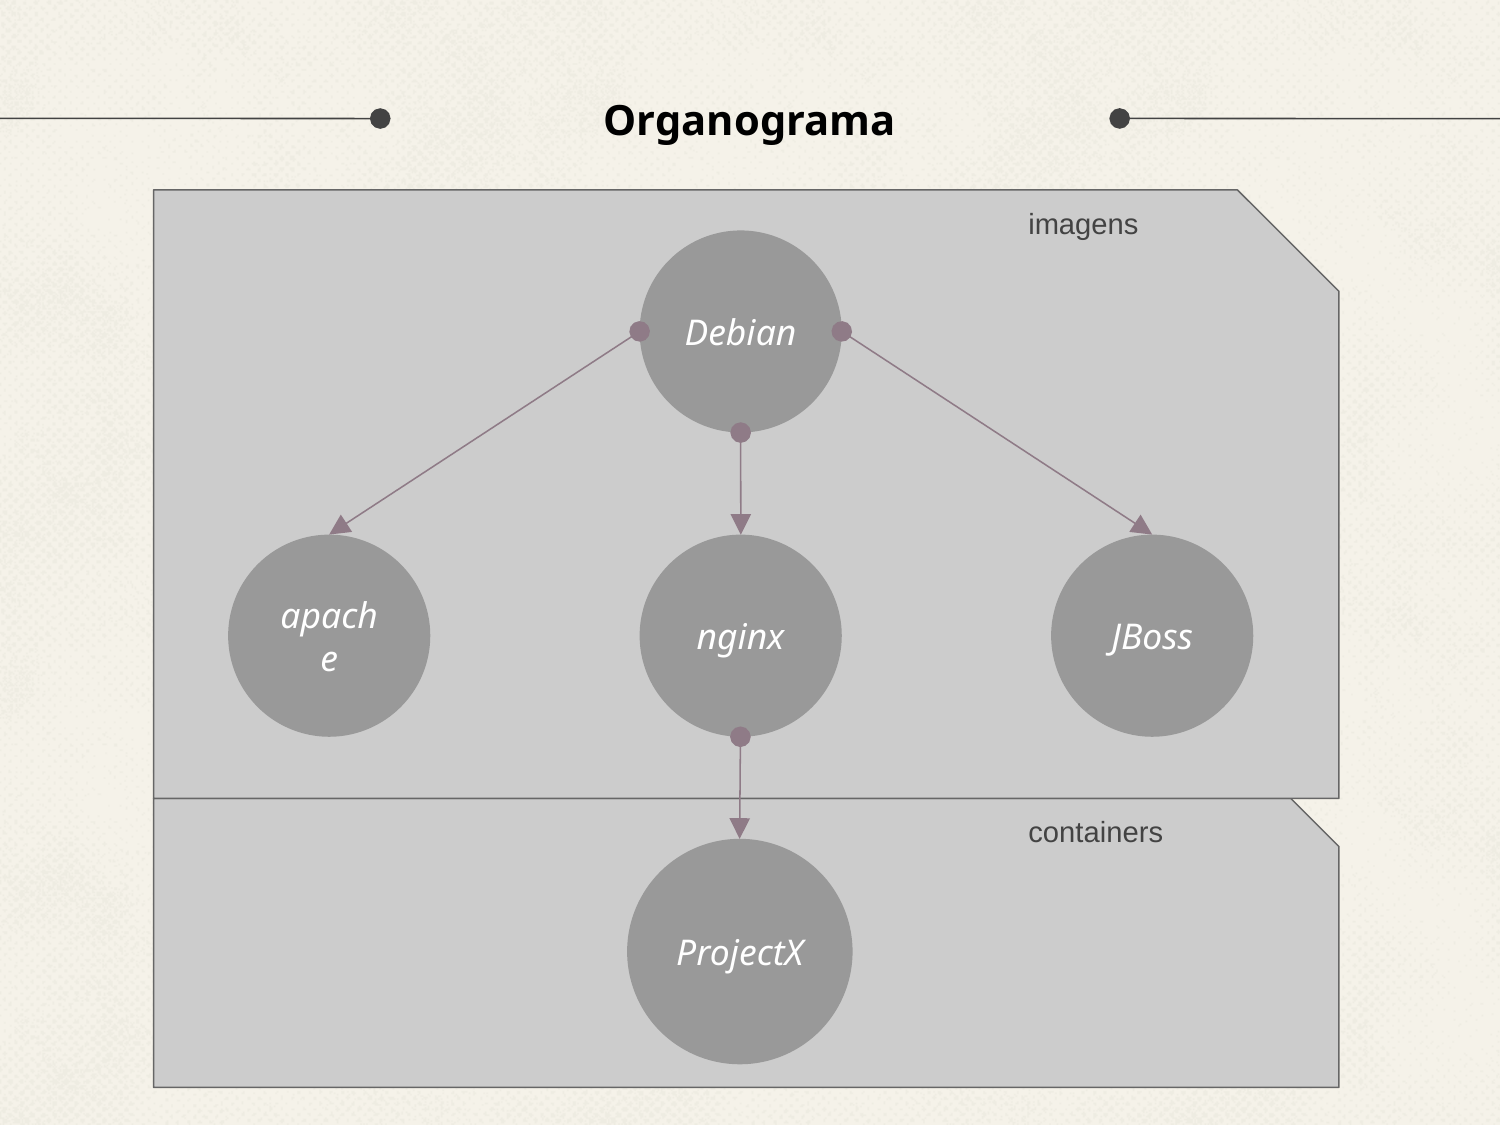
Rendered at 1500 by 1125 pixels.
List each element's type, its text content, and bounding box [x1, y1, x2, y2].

text_box ProjectX [627, 838, 853, 1065]
text_box imagens [1013, 189, 1339, 300]
text_box containers [1013, 798, 1339, 909]
text_box JBoss [1051, 534, 1254, 737]
picture [0, 0, 1500, 1125]
text_box [153, 189, 1339, 1088]
text_box nginx [639, 534, 842, 737]
text_box Debian [640, 230, 842, 432]
title Organograma [430, 24, 1070, 213]
text_box apache [228, 534, 431, 737]
